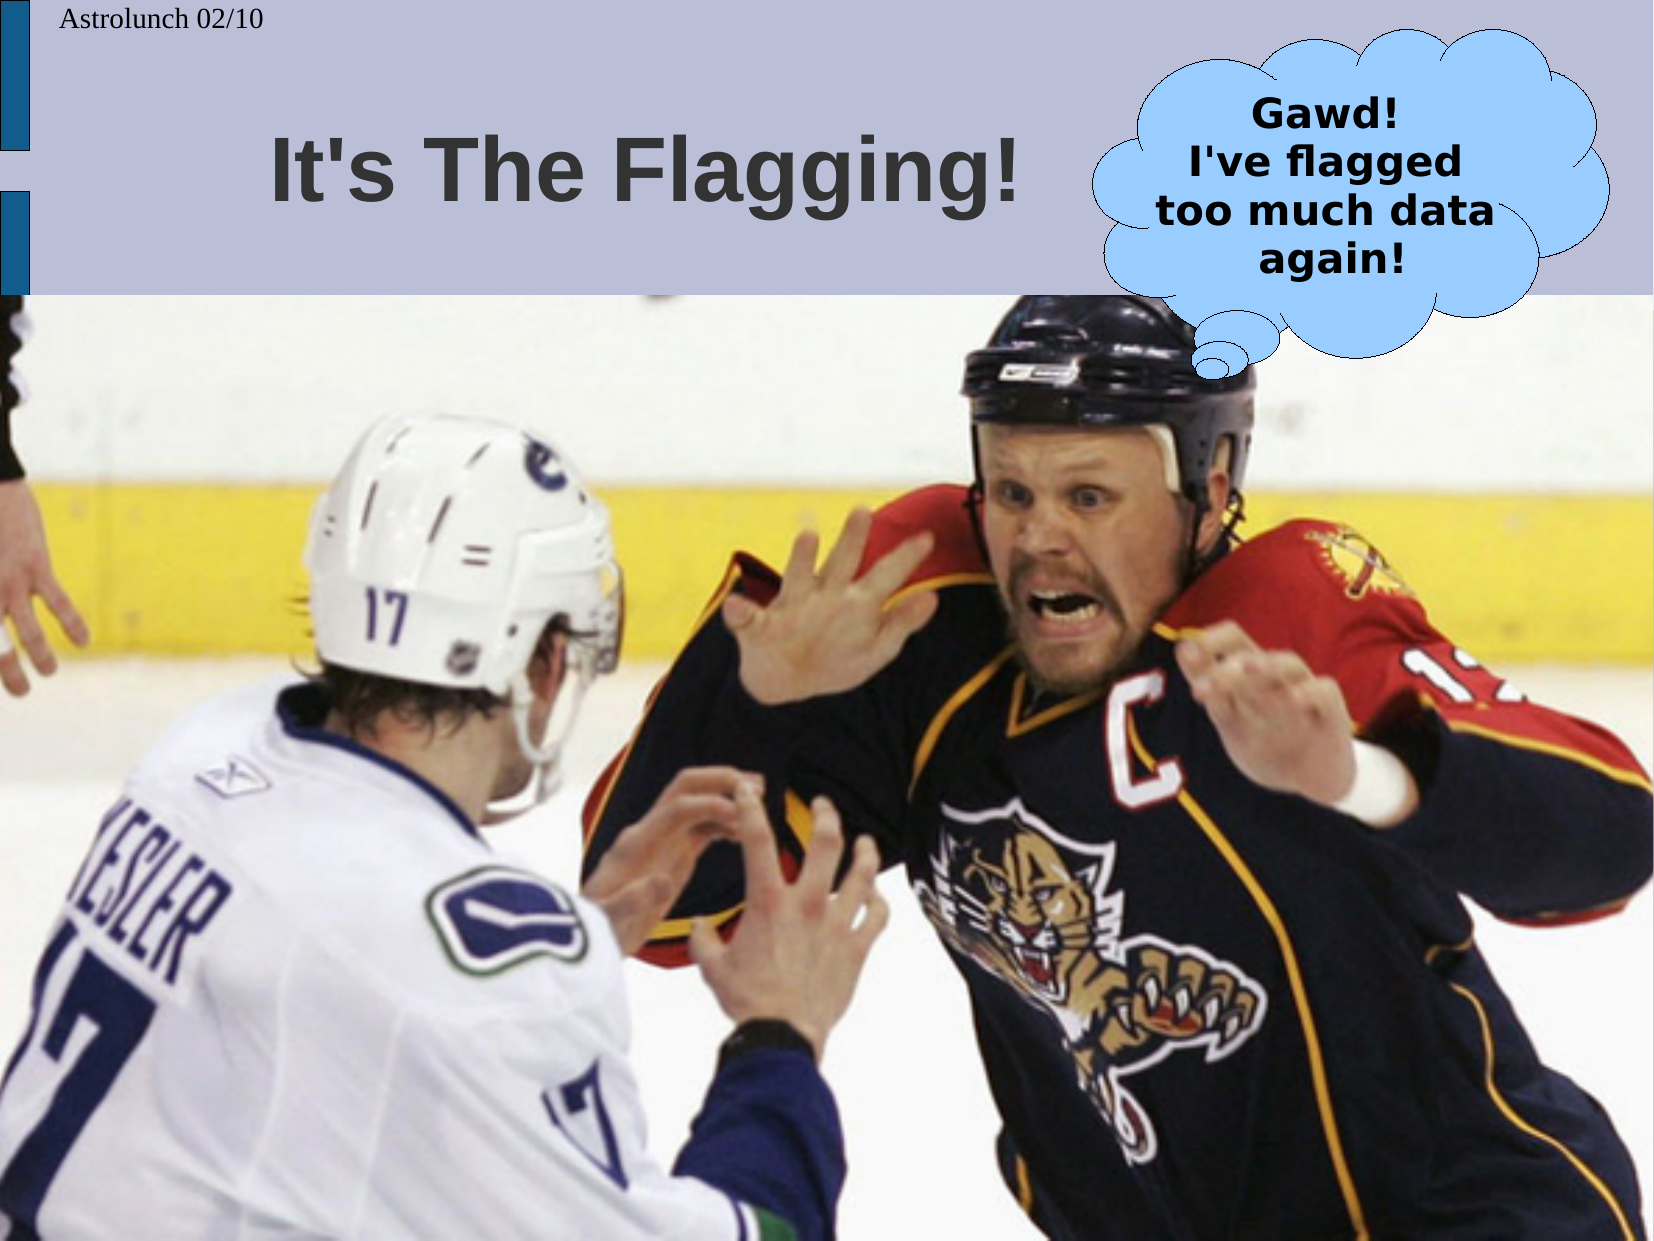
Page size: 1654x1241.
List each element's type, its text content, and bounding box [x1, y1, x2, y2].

title It's The Flagging! [0, 73, 1170, 266]
text_box Gawd! I've flagged too much data again! [1092, 29, 1610, 380]
picture [0, 295, 1654, 1241]
